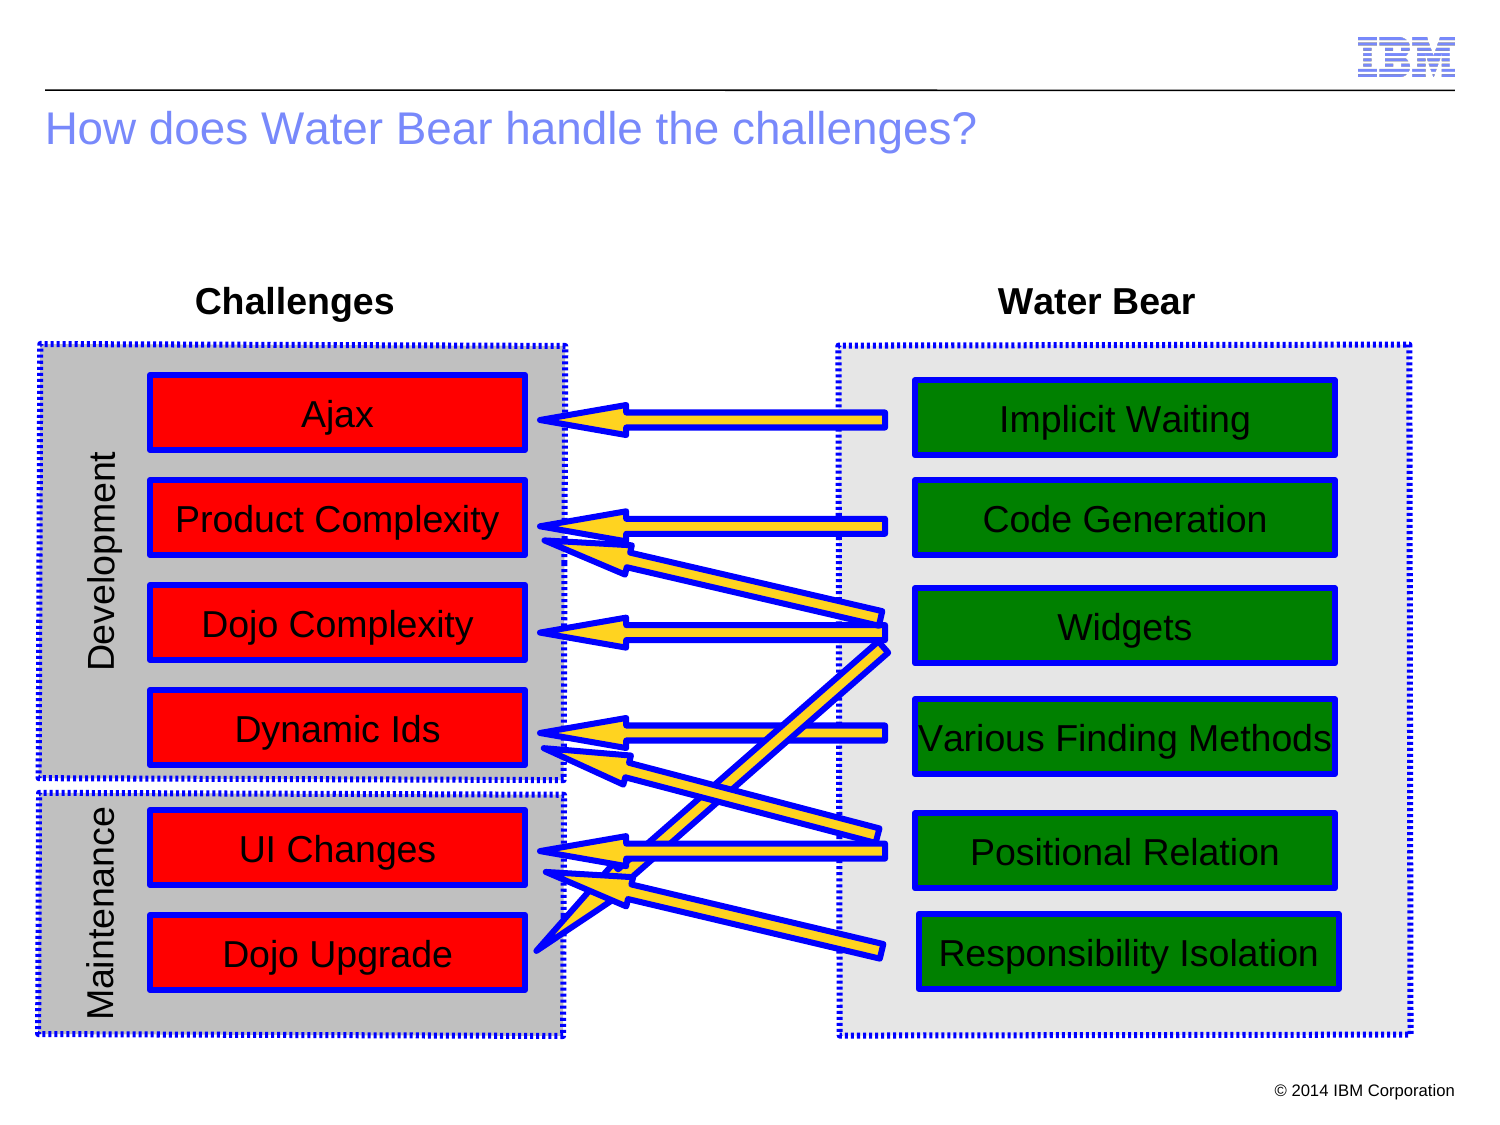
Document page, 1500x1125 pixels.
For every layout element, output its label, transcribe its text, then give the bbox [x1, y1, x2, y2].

title How does Water Bear handle the challenges? [29, 97, 1454, 202]
text_box Water Bear [983, 270, 1211, 330]
text_box Responsibility Isolation [918, 913, 1339, 989]
text_box [536, 344, 1411, 1036]
text_box Product Complexity [150, 479, 526, 555]
text_box Code Generation [915, 479, 1336, 555]
picture [1358, 37, 1455, 77]
text_box Widgets [915, 588, 1336, 664]
text_box Maintenance [38, 792, 565, 1037]
text_box Dojo Upgrade [150, 915, 526, 991]
text_box Ajax [150, 375, 526, 451]
text_box Various Finding Methods [915, 699, 1336, 775]
text_box UI Changes [150, 810, 526, 886]
text_box Dojo Complexity [150, 585, 526, 661]
text_box Implicit Waiting [915, 380, 1336, 456]
text_box Challenges [180, 270, 410, 330]
text_box Dynamic Ids [150, 690, 526, 766]
text_box Positional Relation [915, 813, 1336, 889]
text_box Development [38, 343, 566, 781]
